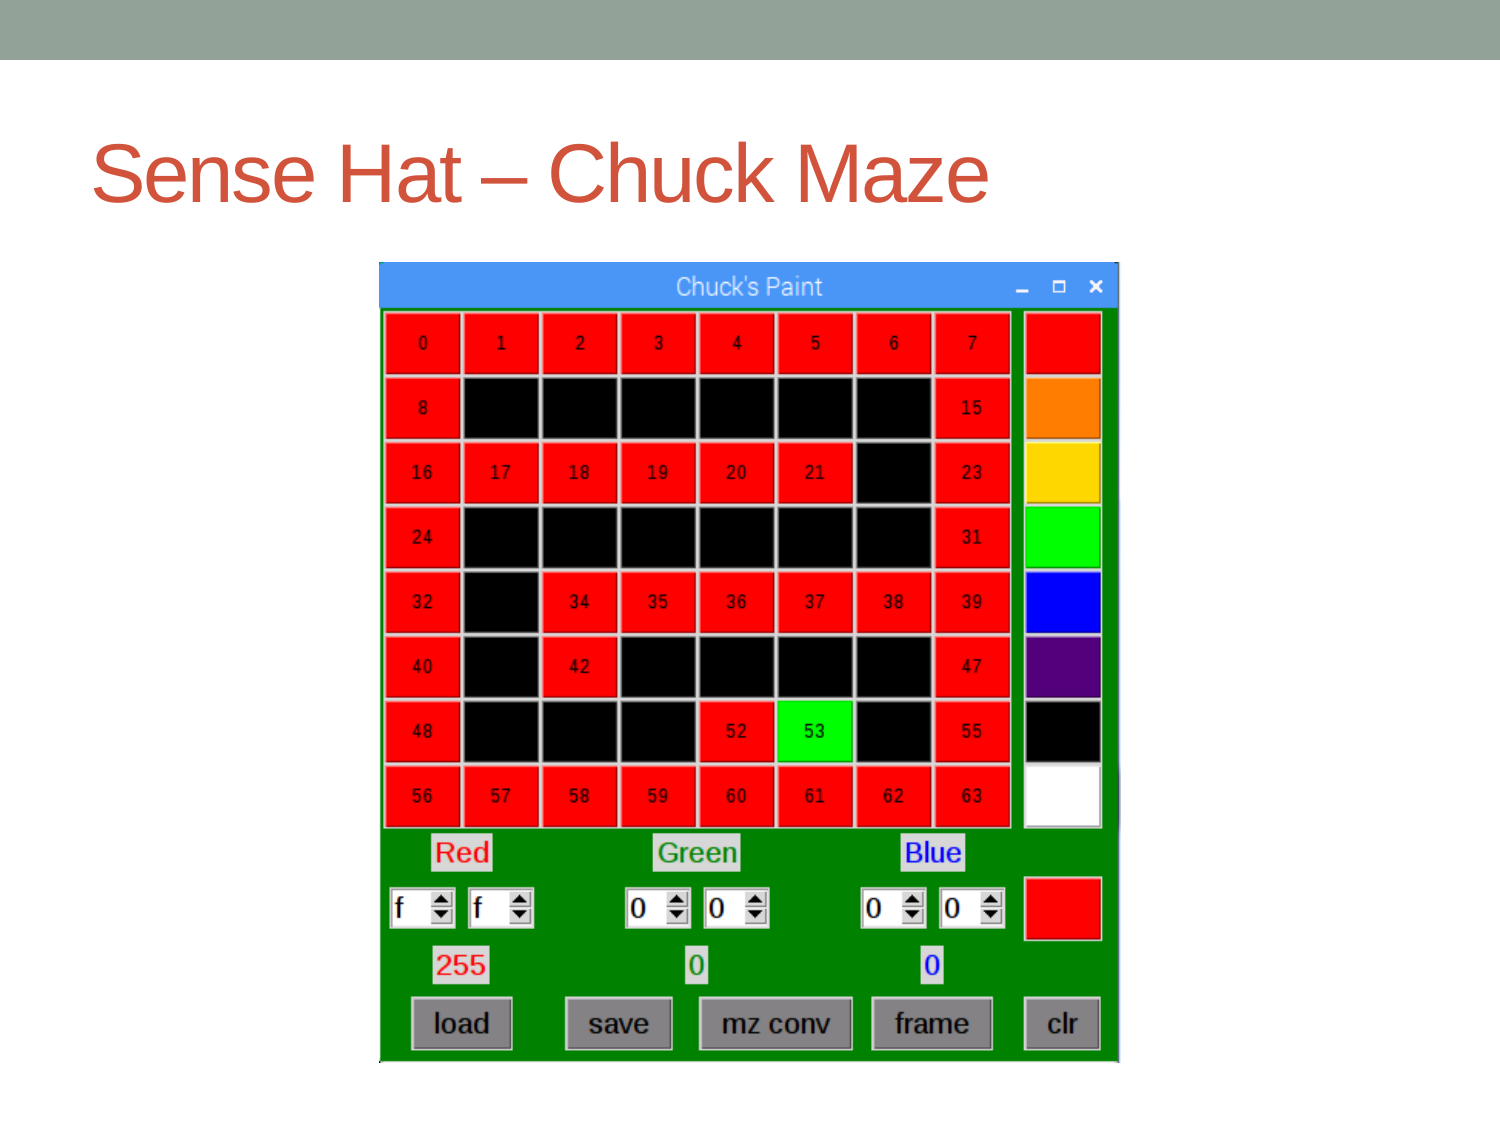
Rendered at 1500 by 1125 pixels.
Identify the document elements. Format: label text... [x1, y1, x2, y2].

picture [379, 262, 1121, 1063]
title Sense Hat – Chuck Maze [75, 87, 1425, 250]
